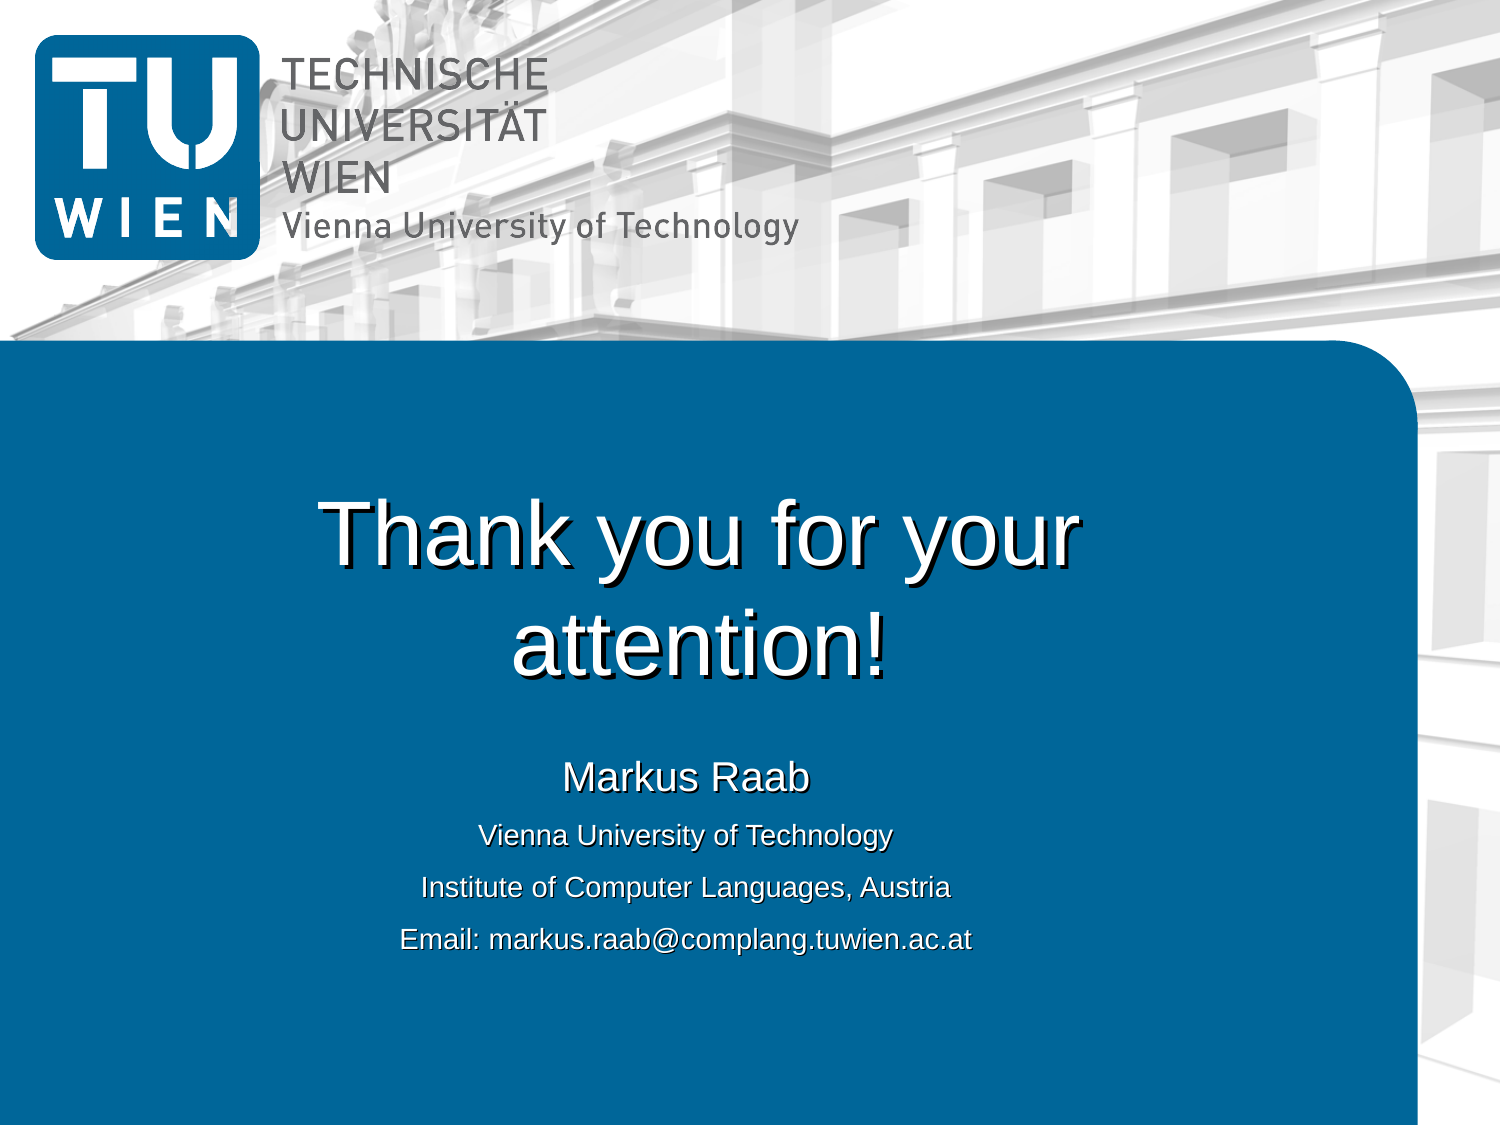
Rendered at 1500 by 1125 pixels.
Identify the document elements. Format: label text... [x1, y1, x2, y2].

subtitle Markus Raab Vienna University of Technology Institute of Computer Languages, Austria Email: markus.raab@complang.tuwien.ac.at [399, 750, 1016, 955]
picture [0, 0, 1500, 1125]
title Thank you for your attention! [316, 473, 1099, 759]
